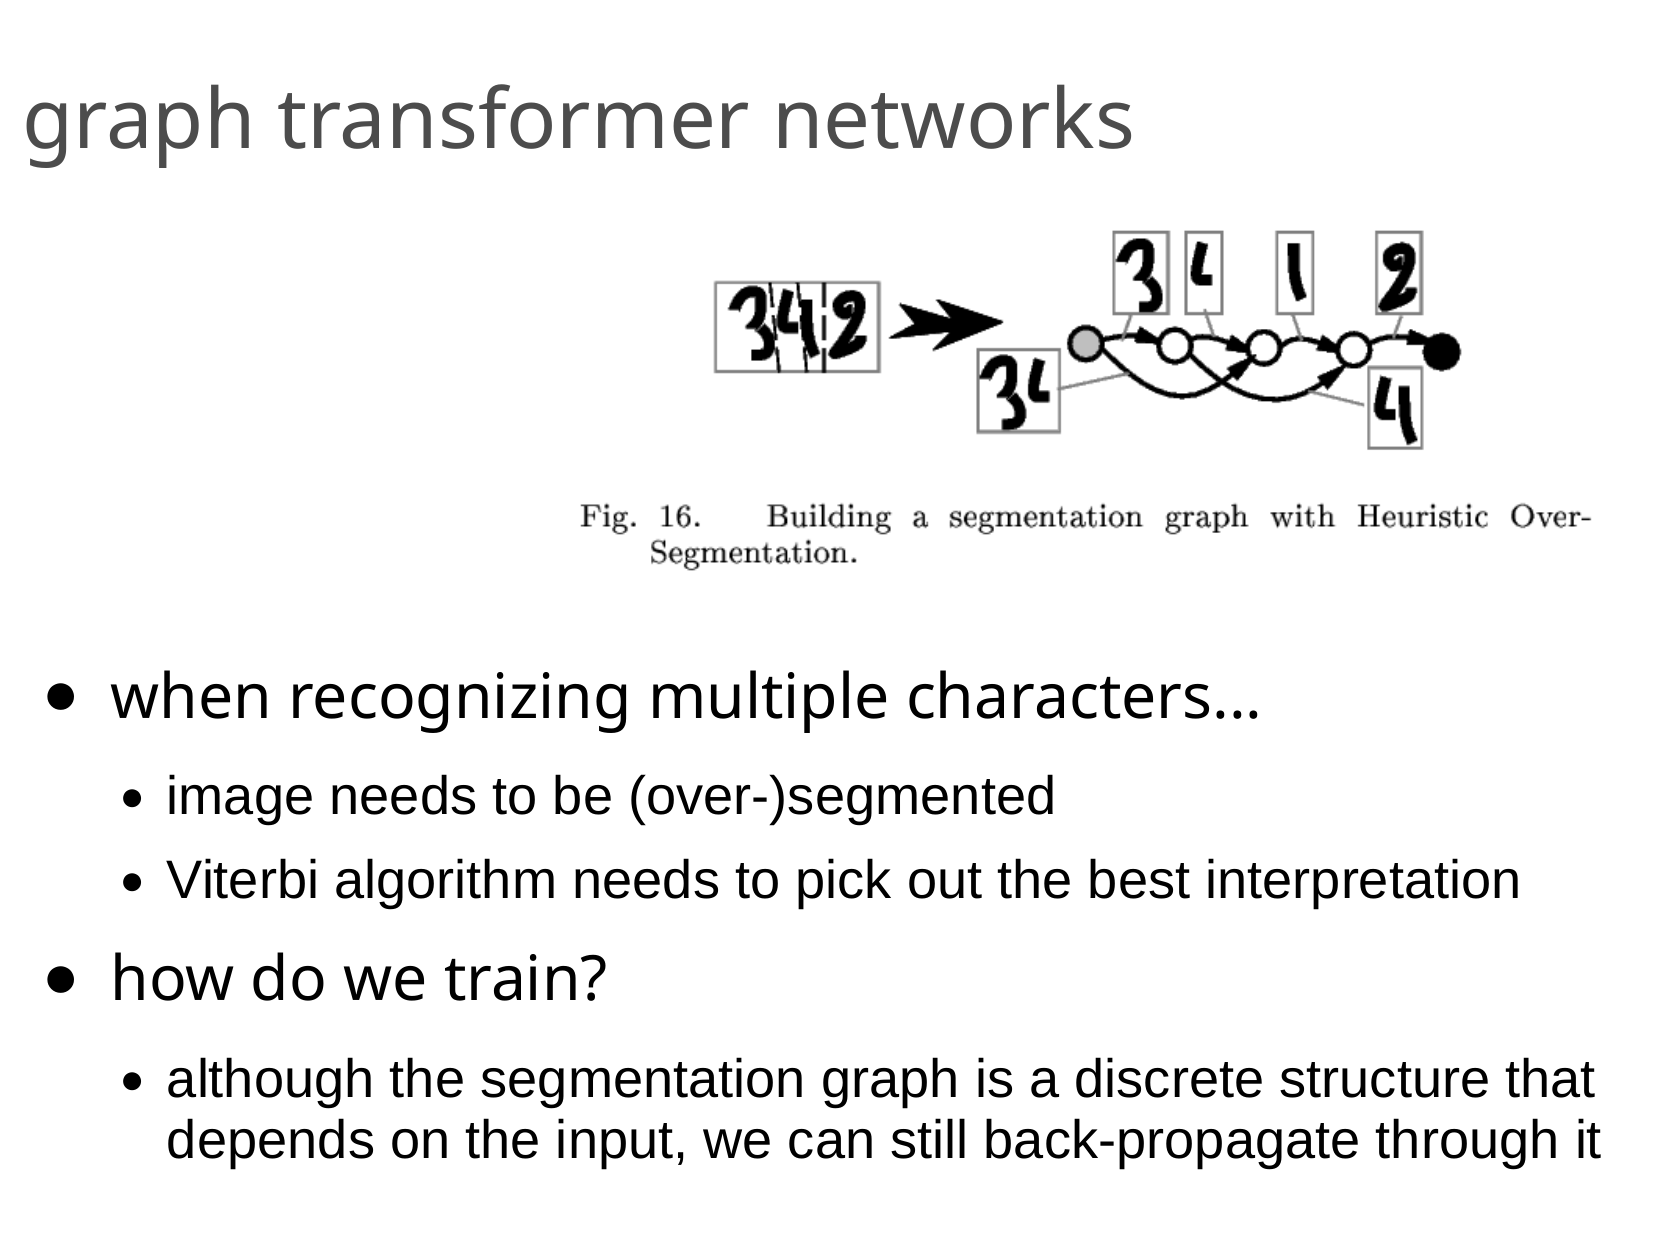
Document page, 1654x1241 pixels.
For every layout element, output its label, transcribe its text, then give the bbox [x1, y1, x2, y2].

list when recognizing multiple characters... image needs to be (over-)segmented Viterbi algorithm needs to pick out the best interpretation how do we train? although the segmentation graph is a discrete structure that depends on the input, we can still back-propagate through it [25, 612, 1654, 1208]
title graph transformer networks [22, 19, 1654, 213]
picture [564, 195, 1635, 594]
